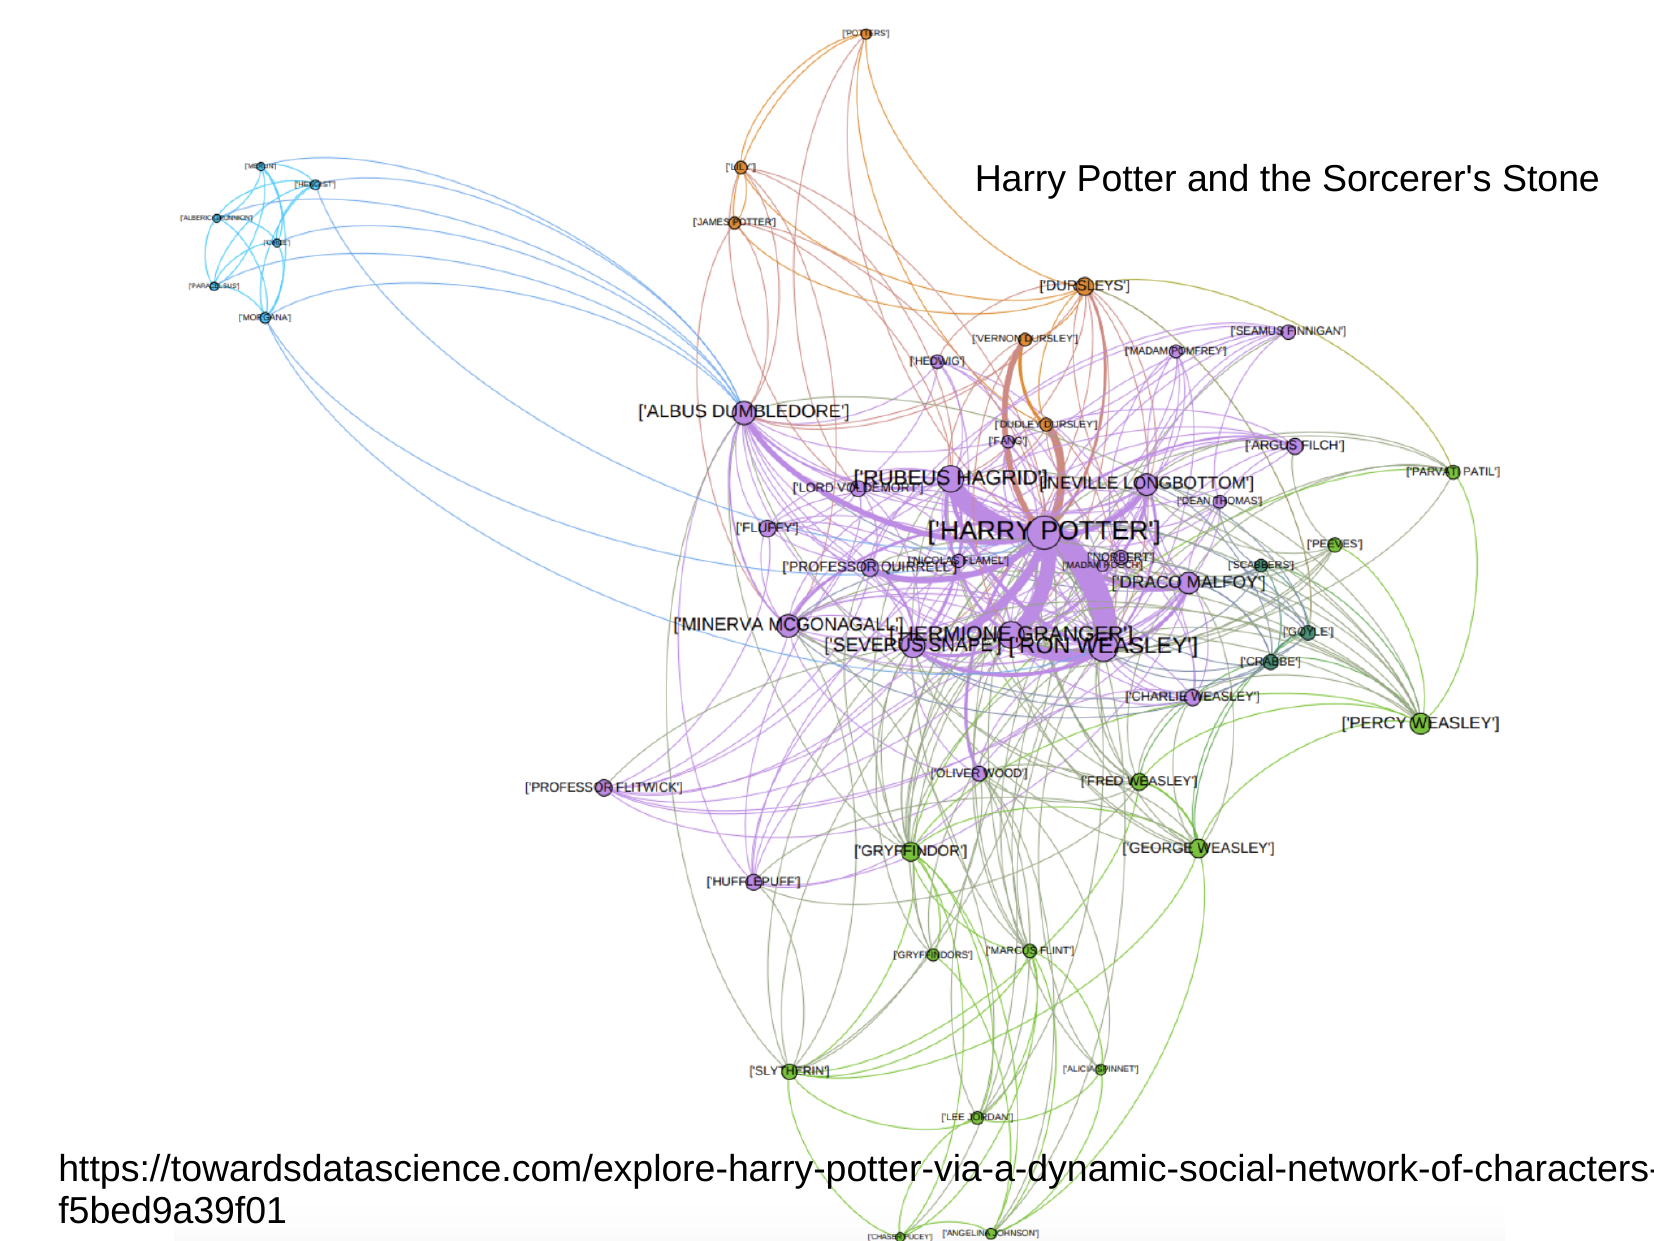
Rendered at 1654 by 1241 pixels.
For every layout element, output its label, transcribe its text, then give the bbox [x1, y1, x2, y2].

text_box Harry Potter and the Sorcerer's Stone [960, 150, 1618, 249]
text_box https://towardsdatascience.com/explore-harry-potter-via-a-dynamic-social-network-of-characters-f5bed9a39f01 [43, 1140, 1654, 1239]
picture [174, 4, 1505, 1140]
